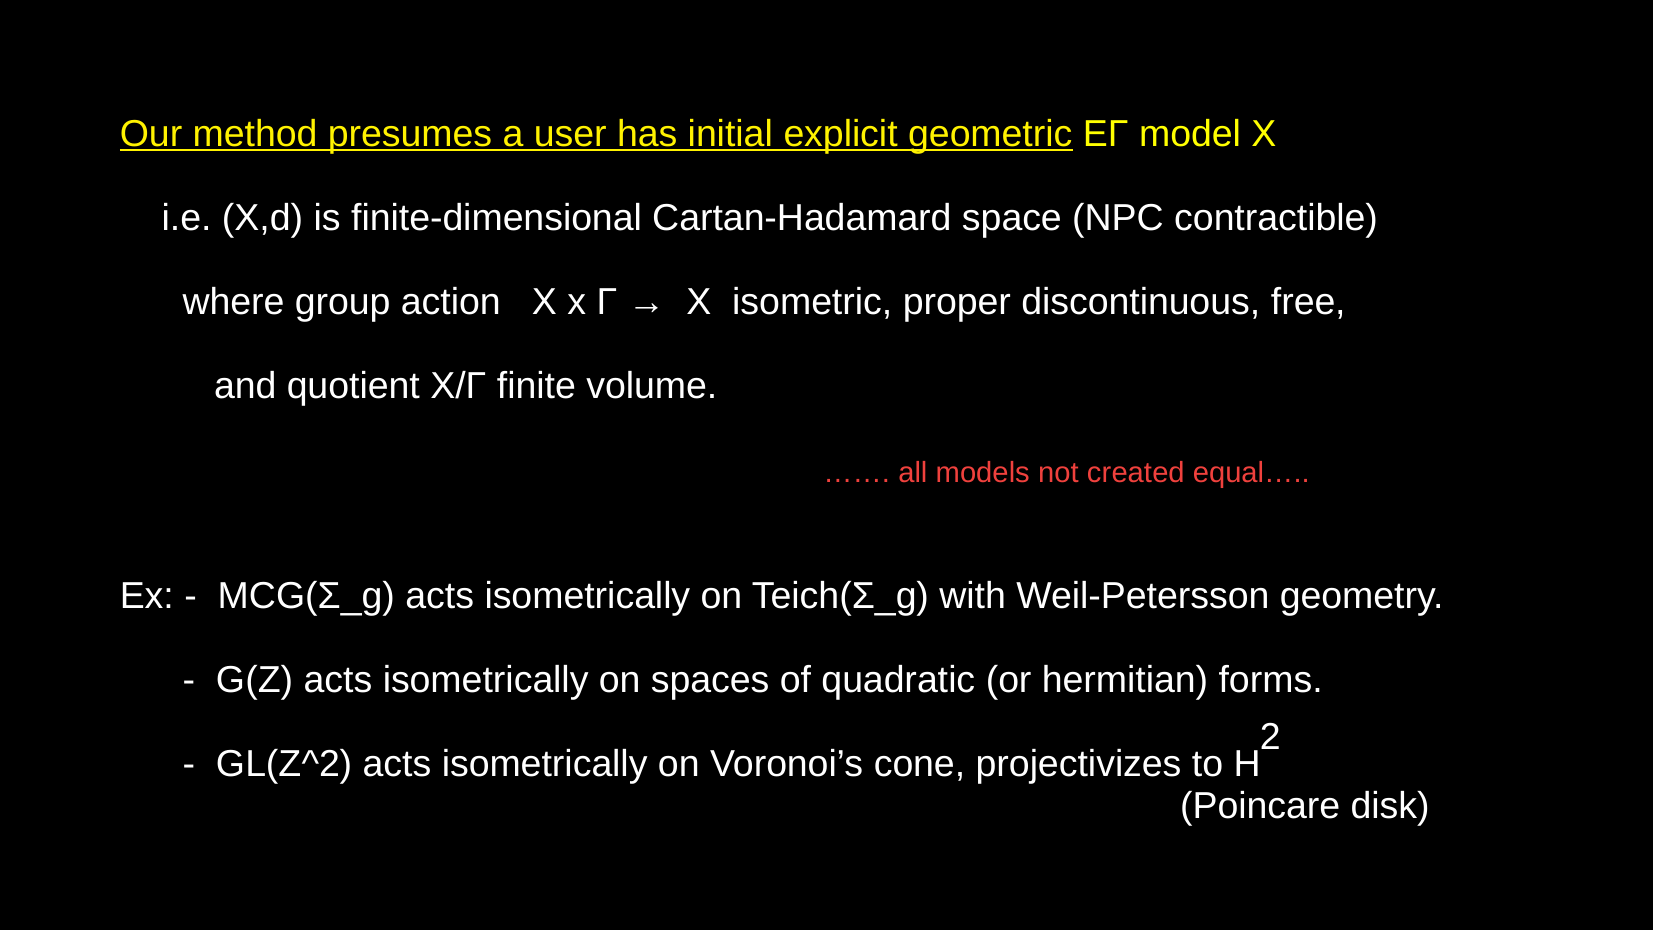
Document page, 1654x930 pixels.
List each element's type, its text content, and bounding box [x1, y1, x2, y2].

text_box 2 [1245, 708, 1291, 766]
text_box [30, 44, 1621, 564]
text_box Our method presumes a user has initial explicit geometric EΓ model X i.e. (X,d) is finite-dimensional Cartan-Hadamard space (NPC contractible) where group action X x Γ → X isometric, proper discontinuous, free, and quotient X/Γ finite volume. ……. all models not created equal….. Ex: - MCG(Σ_g) acts isometrically on Teich(Σ_g) with Weil-Petersson geometry. - G(Z) acts isometrically on spaces of quadratic (or hermitian) forms. - GL(Z^2) acts isometrically on Voronoi’s cone, projectivizes to H (Poincare disk) [105, 104, 1501, 876]
